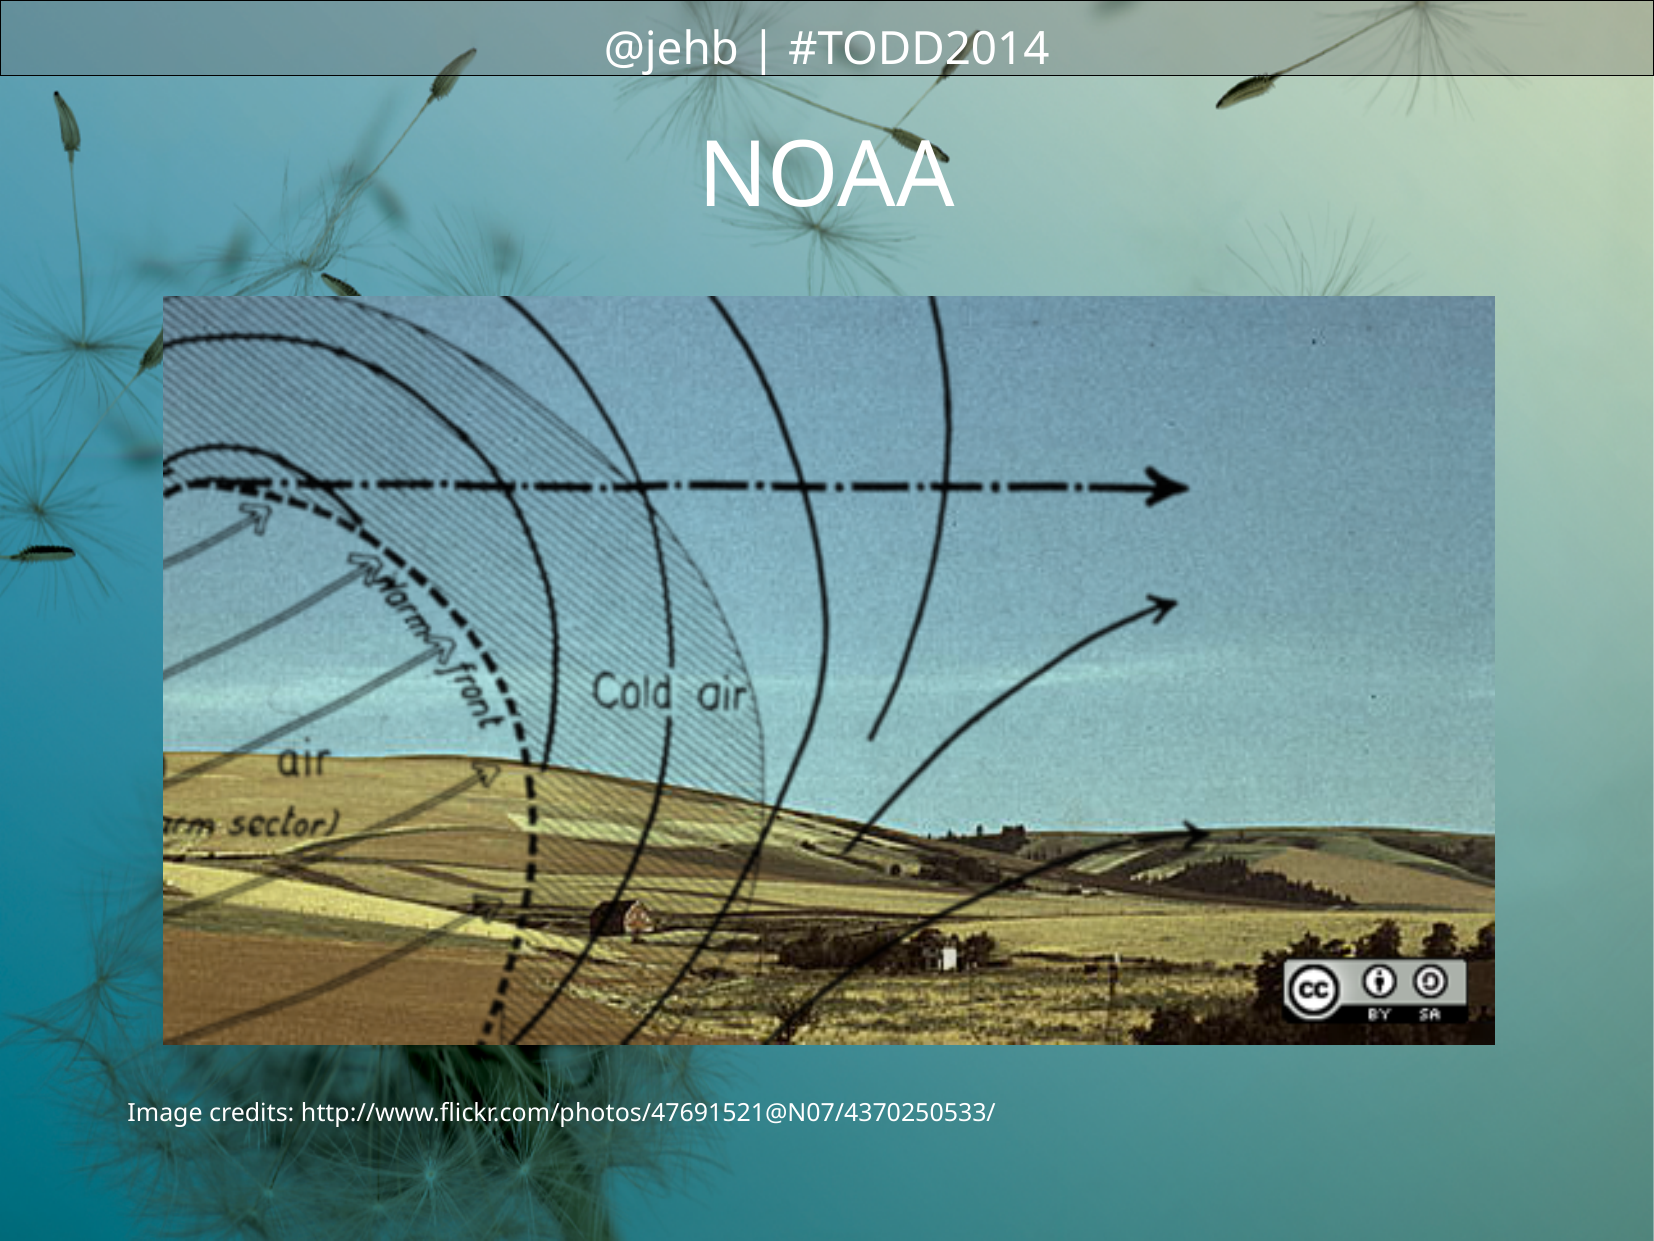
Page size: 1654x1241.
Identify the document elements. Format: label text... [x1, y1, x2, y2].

picture [0, 76, 1654, 1241]
title NOAA [82, 67, 1571, 275]
text_box Image credits: http://www.flickr.com/photos/47691521@N07/4370250533/ [112, 1087, 1011, 1131]
